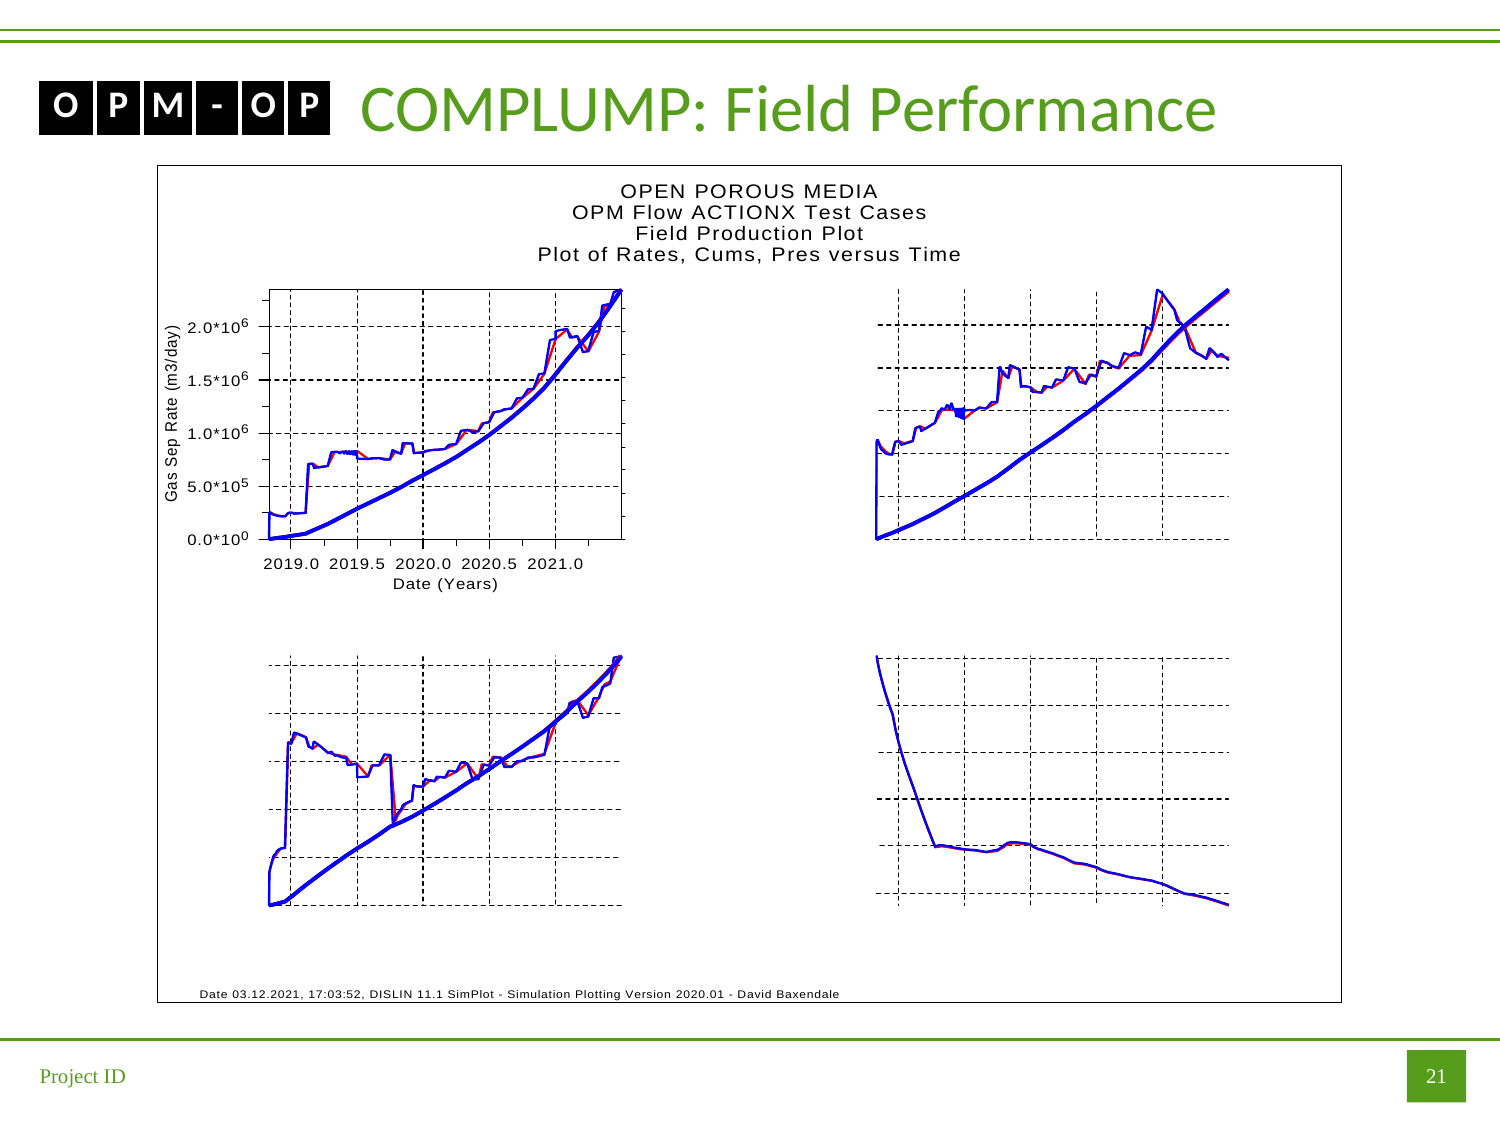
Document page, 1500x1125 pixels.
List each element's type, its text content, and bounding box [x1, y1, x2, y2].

picture [157, 165, 1343, 1004]
title COMPLUMP: Field Performance [360, 77, 1425, 153]
